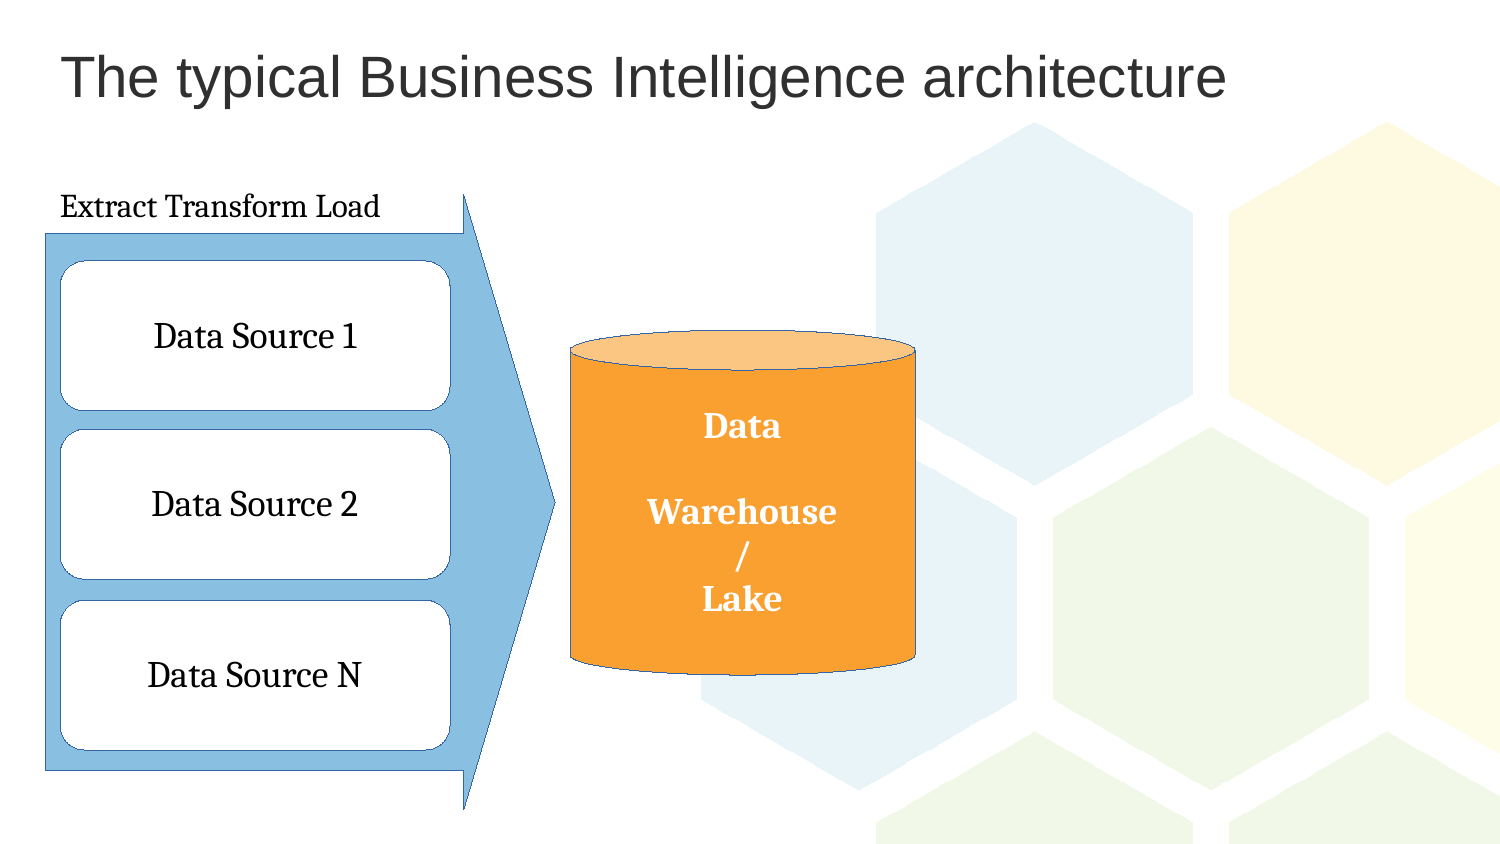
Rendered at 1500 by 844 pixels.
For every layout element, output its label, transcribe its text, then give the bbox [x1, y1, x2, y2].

text_box [45, 202, 556, 810]
text_box Data Warehouse / Lake [570, 351, 916, 676]
text_box Data Source 2 [60, 429, 451, 580]
text_box Extract Transform Load [45, 180, 466, 234]
text_box Data Source 1 [60, 260, 451, 411]
picture [0, 0, 1500, 844]
title The typical Business Intelligence architecture [45, 24, 1443, 118]
text_box Data Source N [60, 600, 451, 751]
